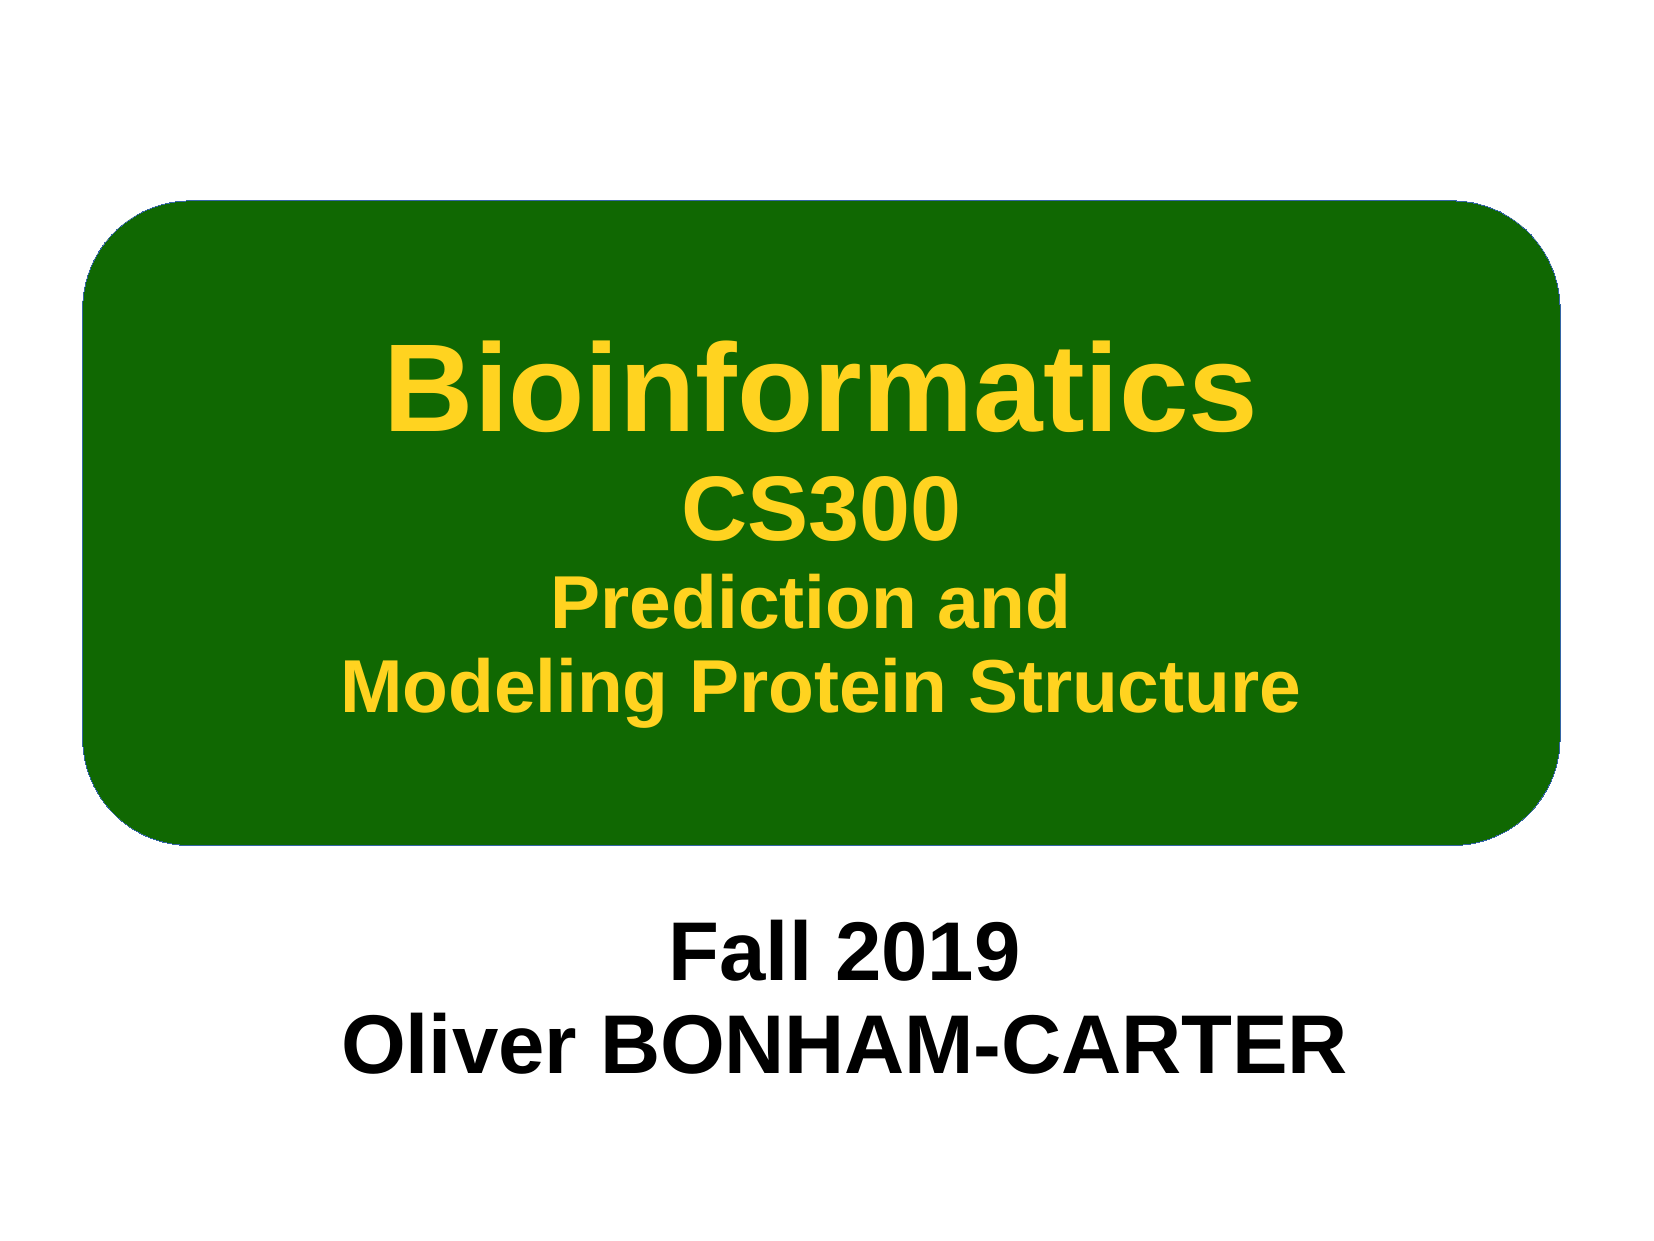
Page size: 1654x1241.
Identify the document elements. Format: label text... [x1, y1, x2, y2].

text_box Fall 2019 Oliver BONHAM-CARTER [326, 898, 1364, 1100]
text_box Bioinformatics CS300 Prediction and Modeling Protein Structure [82, 200, 1561, 846]
